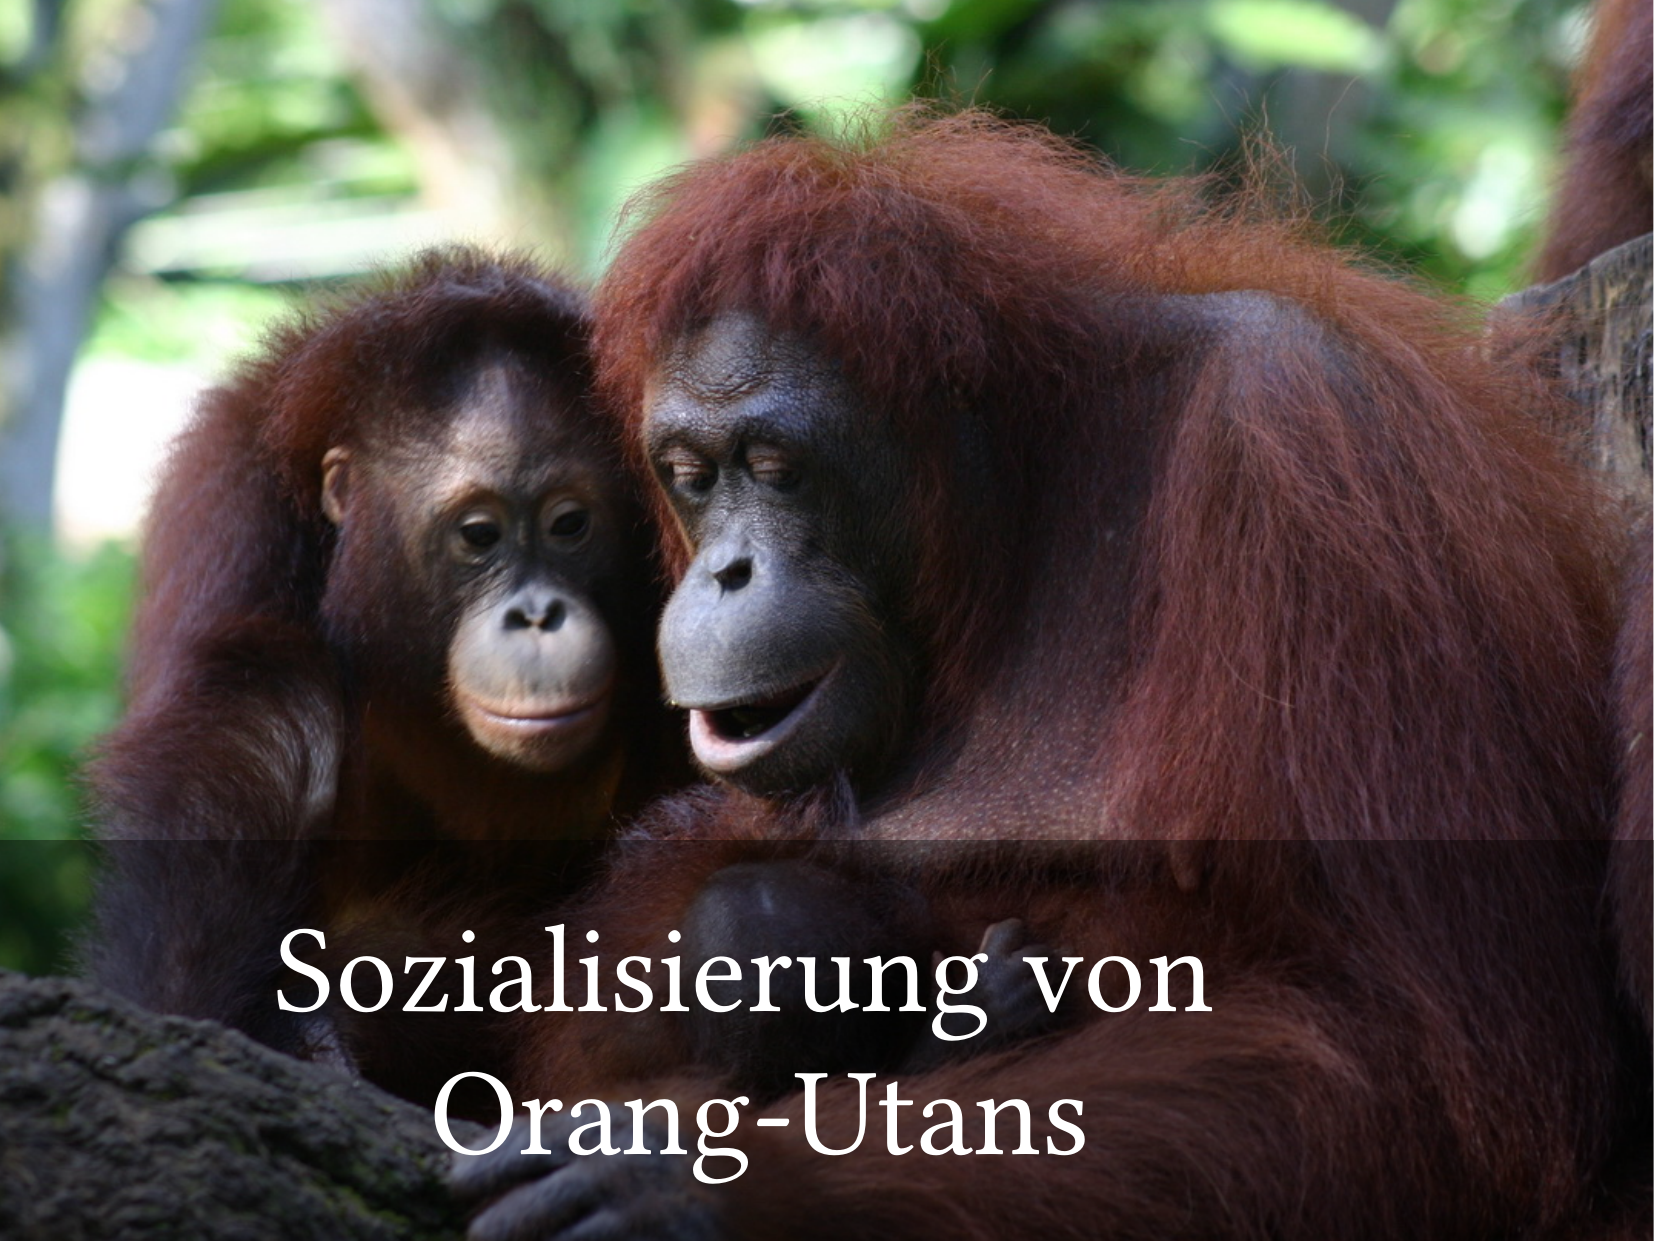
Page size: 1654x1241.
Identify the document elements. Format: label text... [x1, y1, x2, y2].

text_box Sozialisierung von Orang-Utans [0, 840, 1654, 1241]
picture [0, 0, 1654, 840]
